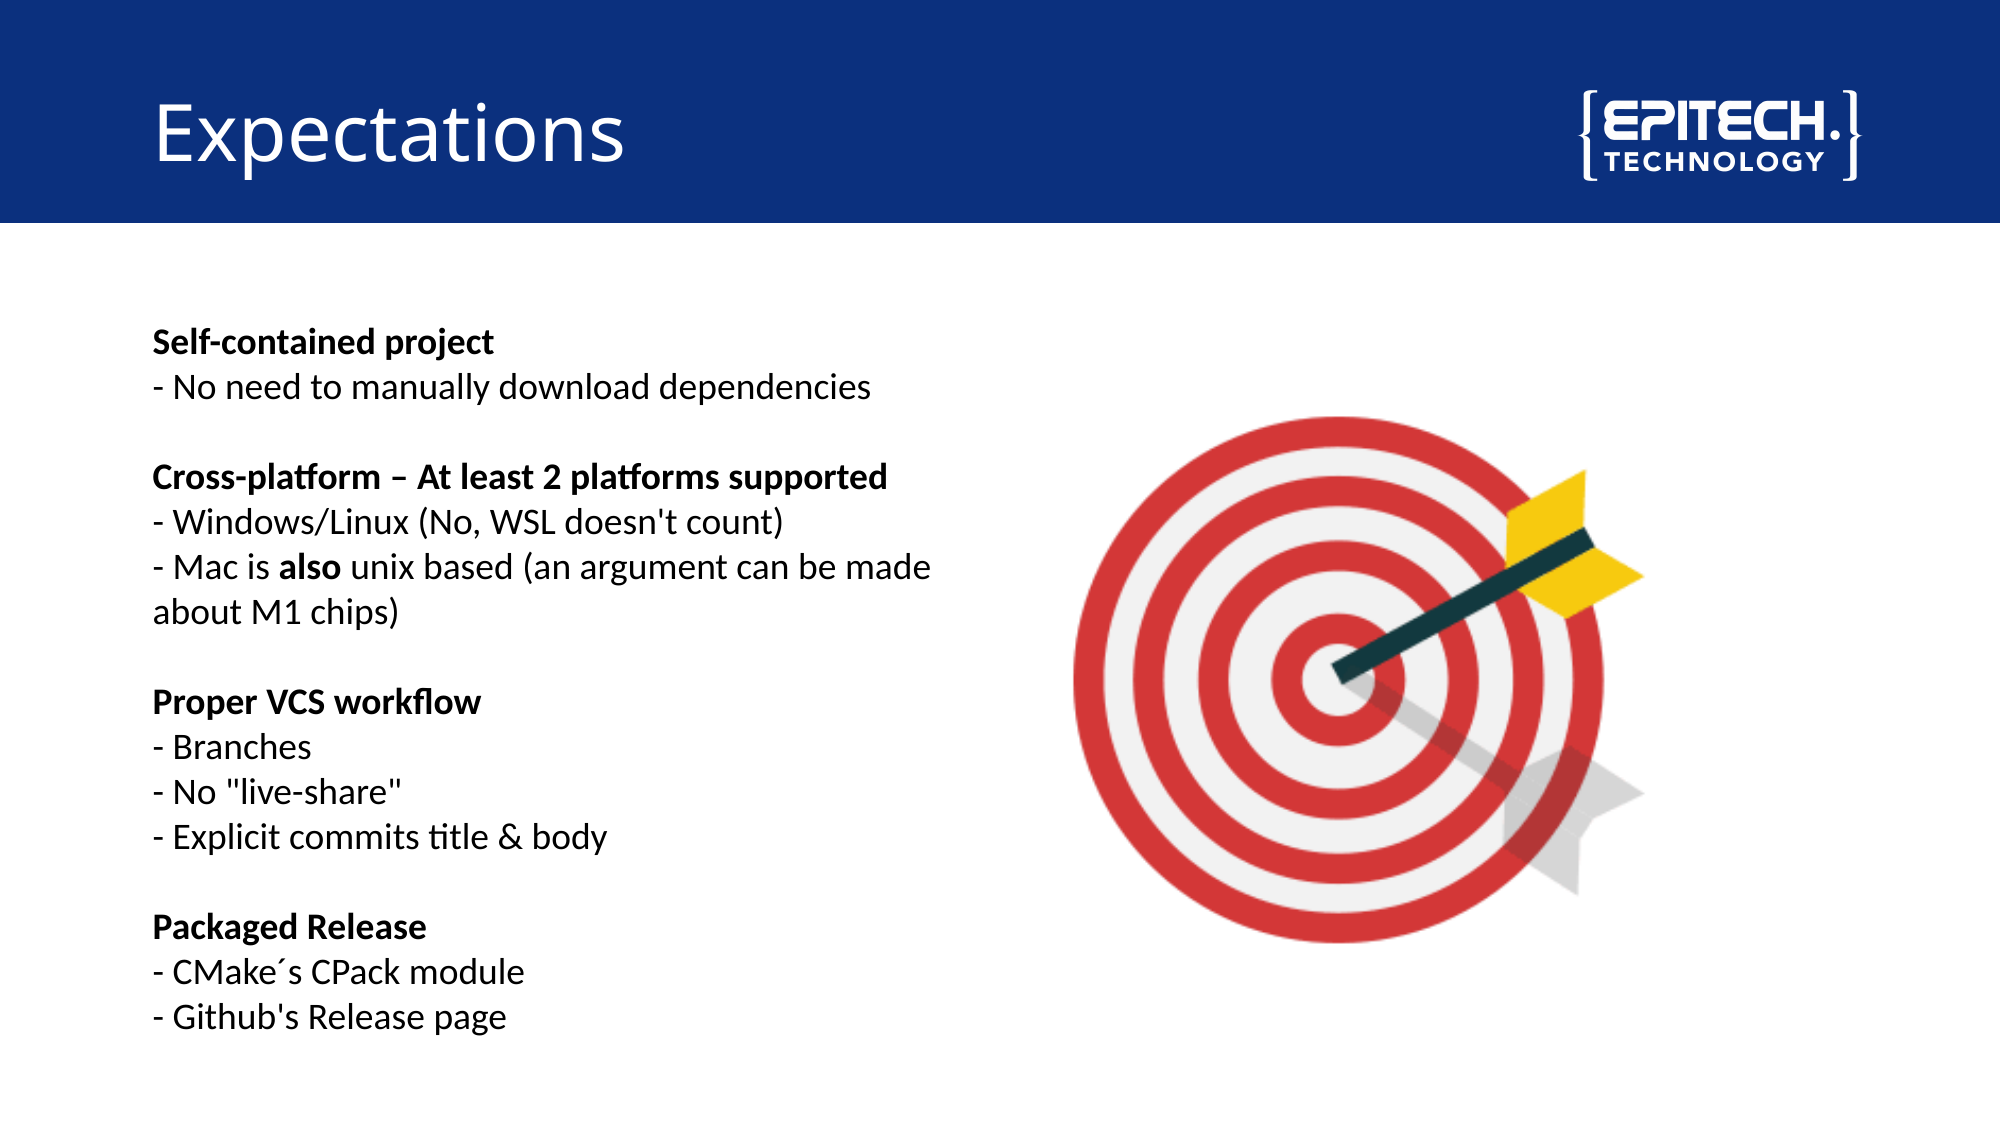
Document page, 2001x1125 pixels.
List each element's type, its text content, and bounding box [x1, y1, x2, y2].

text_box Self-contained project - No need to manually download dependencies Cross-platform – At least 2 platforms supported - Windows/Linux (No, WSL doesn't count) - Mac is also unix based (an argument can be made about M1 chips) Proper VCS workflow - Branches - No "live-share" - Explicit commits title & body Packaged Release - CMake´s CPack module - Github's Release page [137, 309, 970, 1052]
title Expectations [137, 59, 1863, 212]
picture [970, 310, 1713, 1052]
